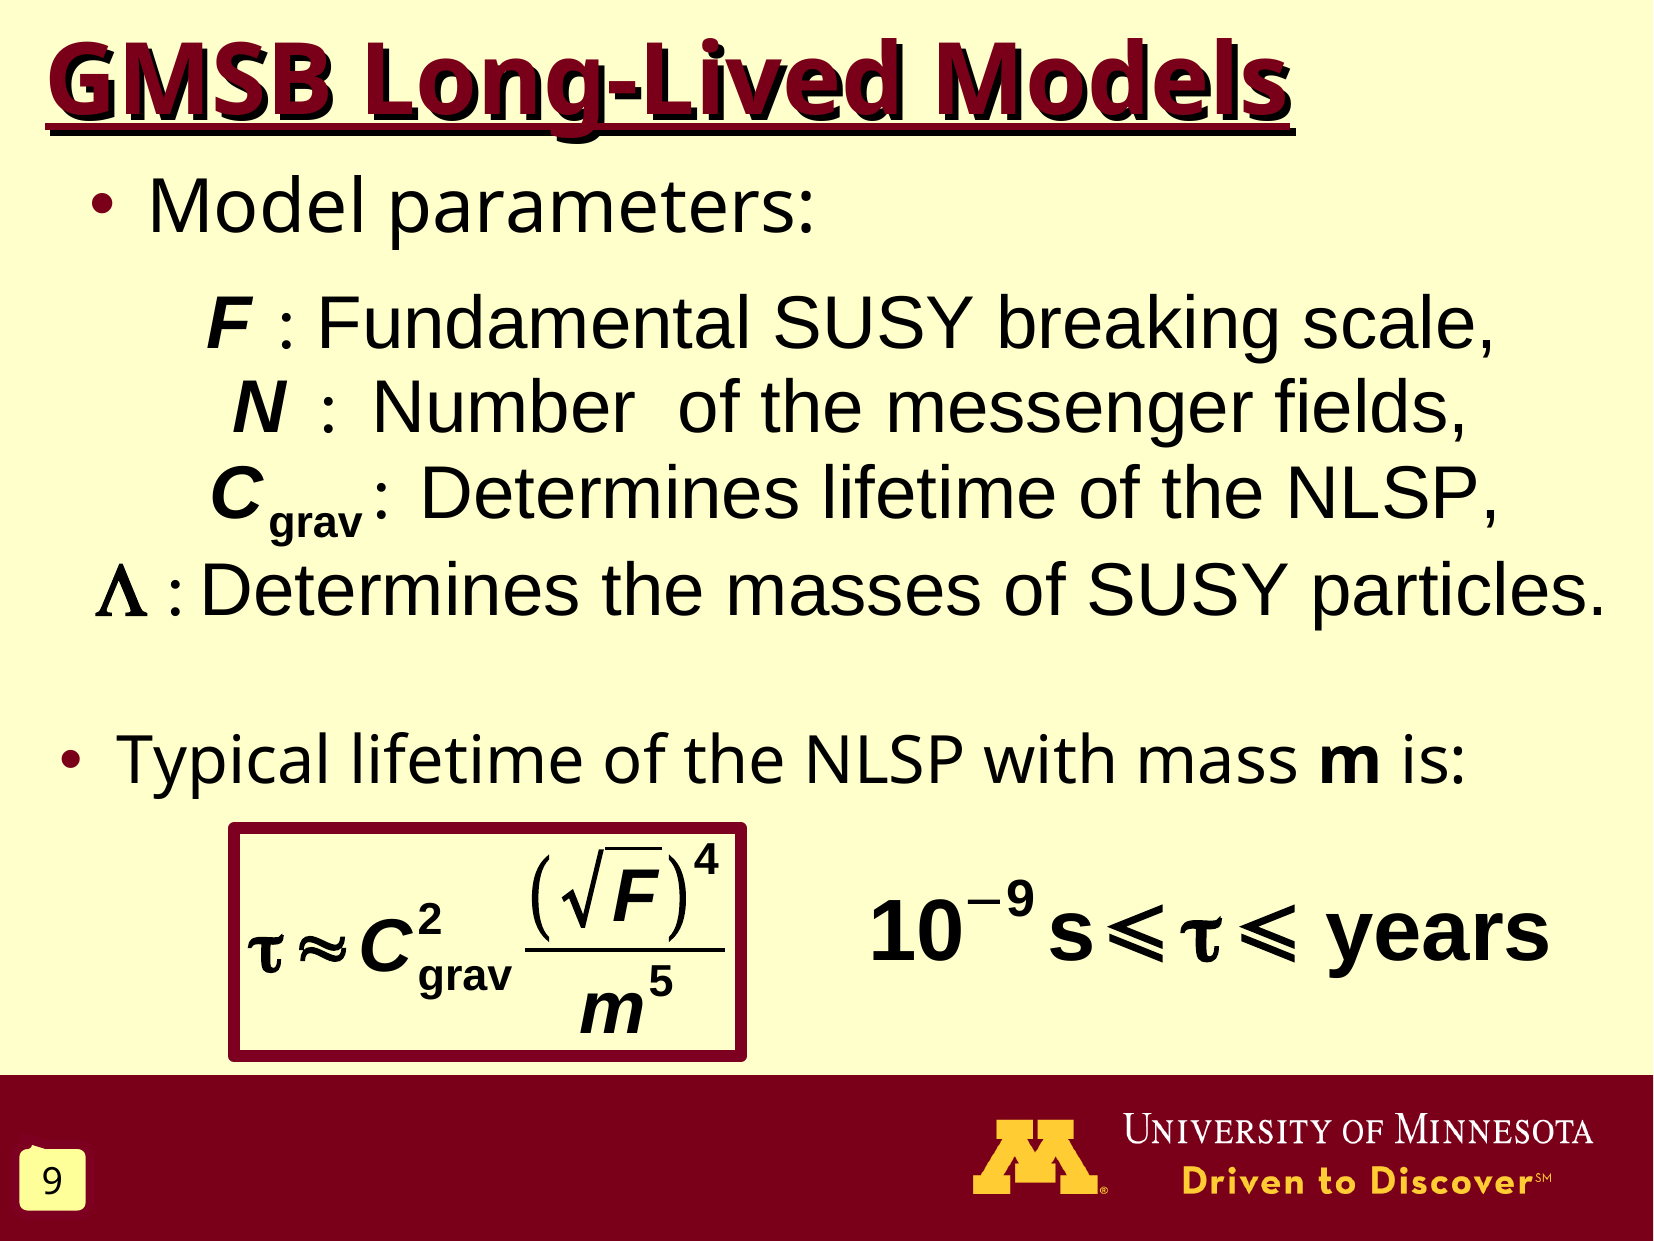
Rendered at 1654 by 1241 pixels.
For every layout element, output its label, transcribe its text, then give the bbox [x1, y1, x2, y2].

list Model parameters: [75, 150, 1653, 571]
title GMSB Long-Lived Models [30, 7, 1653, 143]
list Typical lifetime of the NLSP with mass m is: [45, 705, 1636, 976]
picture [0, 1075, 1654, 1241]
text_box 9 [15, 1137, 91, 1216]
chart [86, 279, 1617, 661]
chart [239, 976, 736, 1051]
chart [862, 870, 1561, 980]
